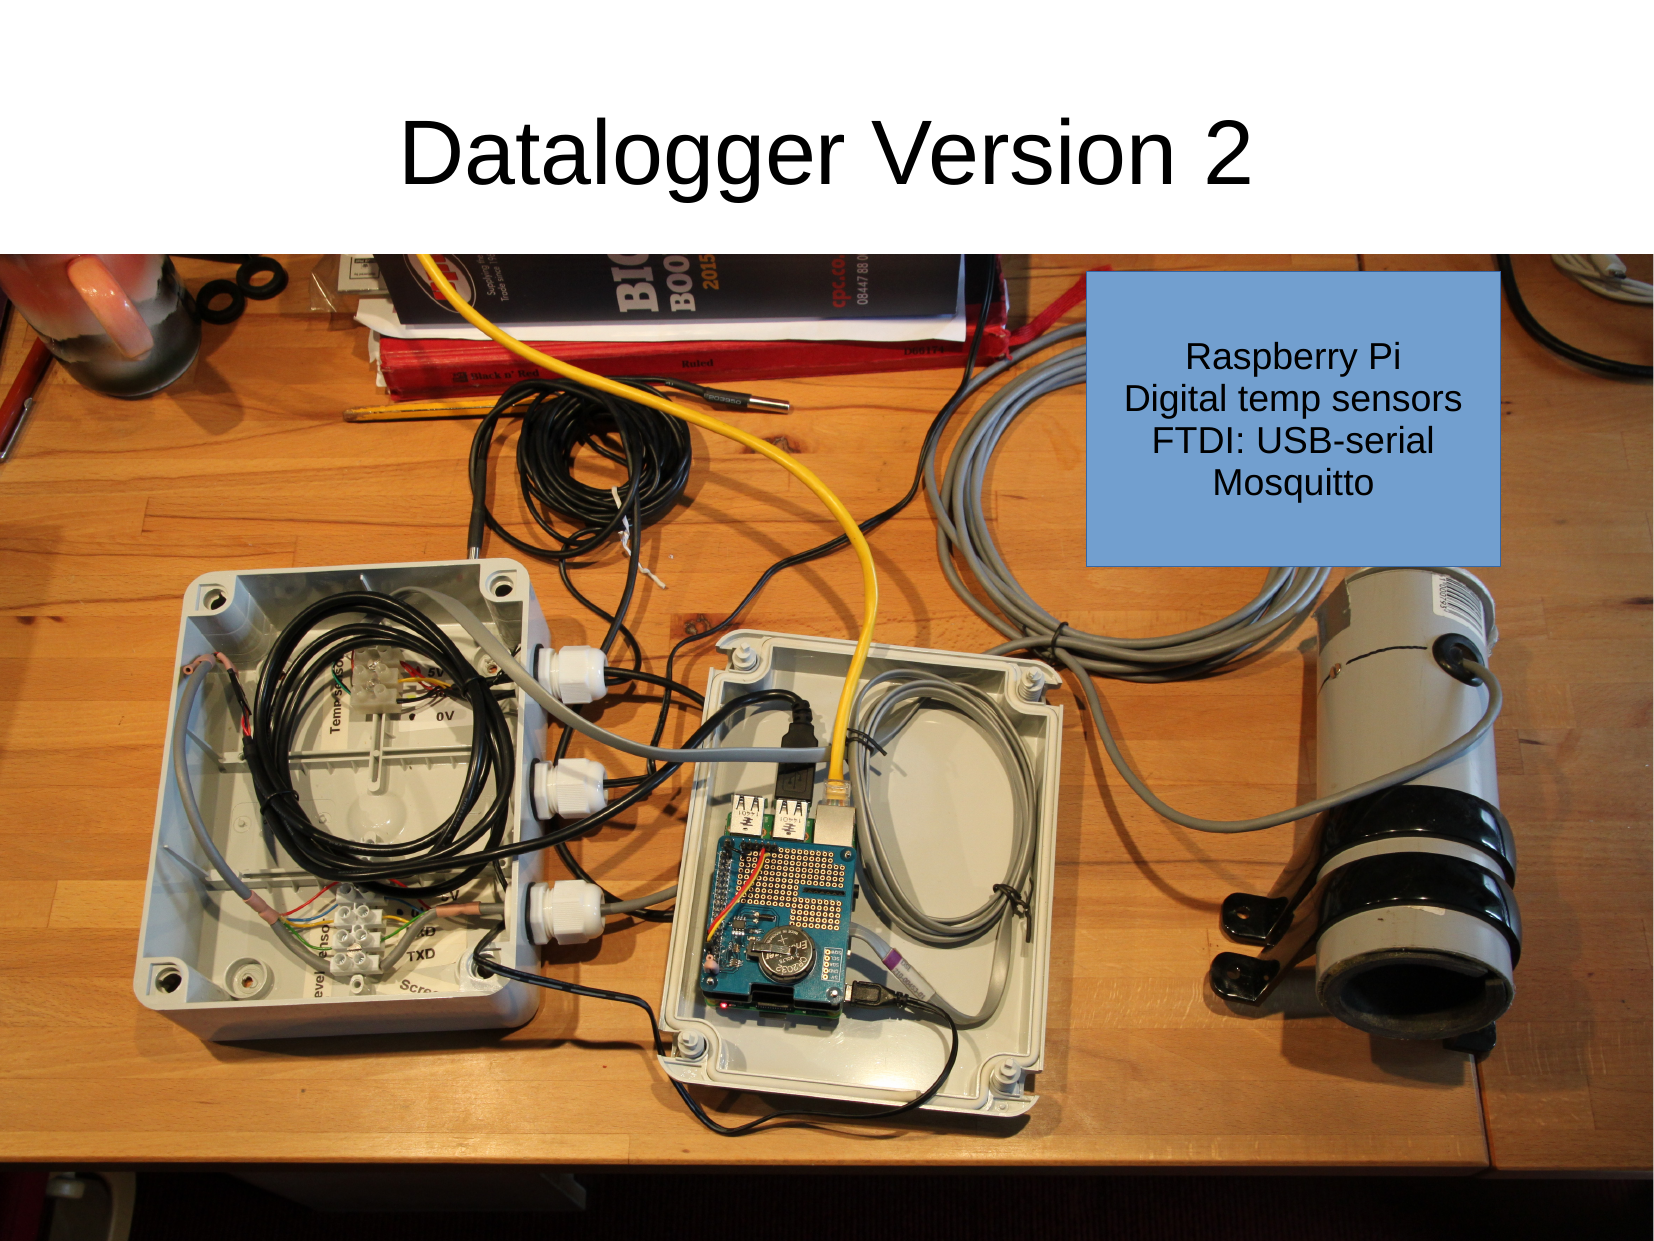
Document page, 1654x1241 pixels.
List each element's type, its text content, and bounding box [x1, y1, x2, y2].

text_box Raspberry Pi Digital temp sensors FTDI: USB-serial Mosquitto [1086, 271, 1501, 567]
picture [0, 254, 1654, 1241]
title Datalogger Version 2 [82, 49, 1571, 254]
